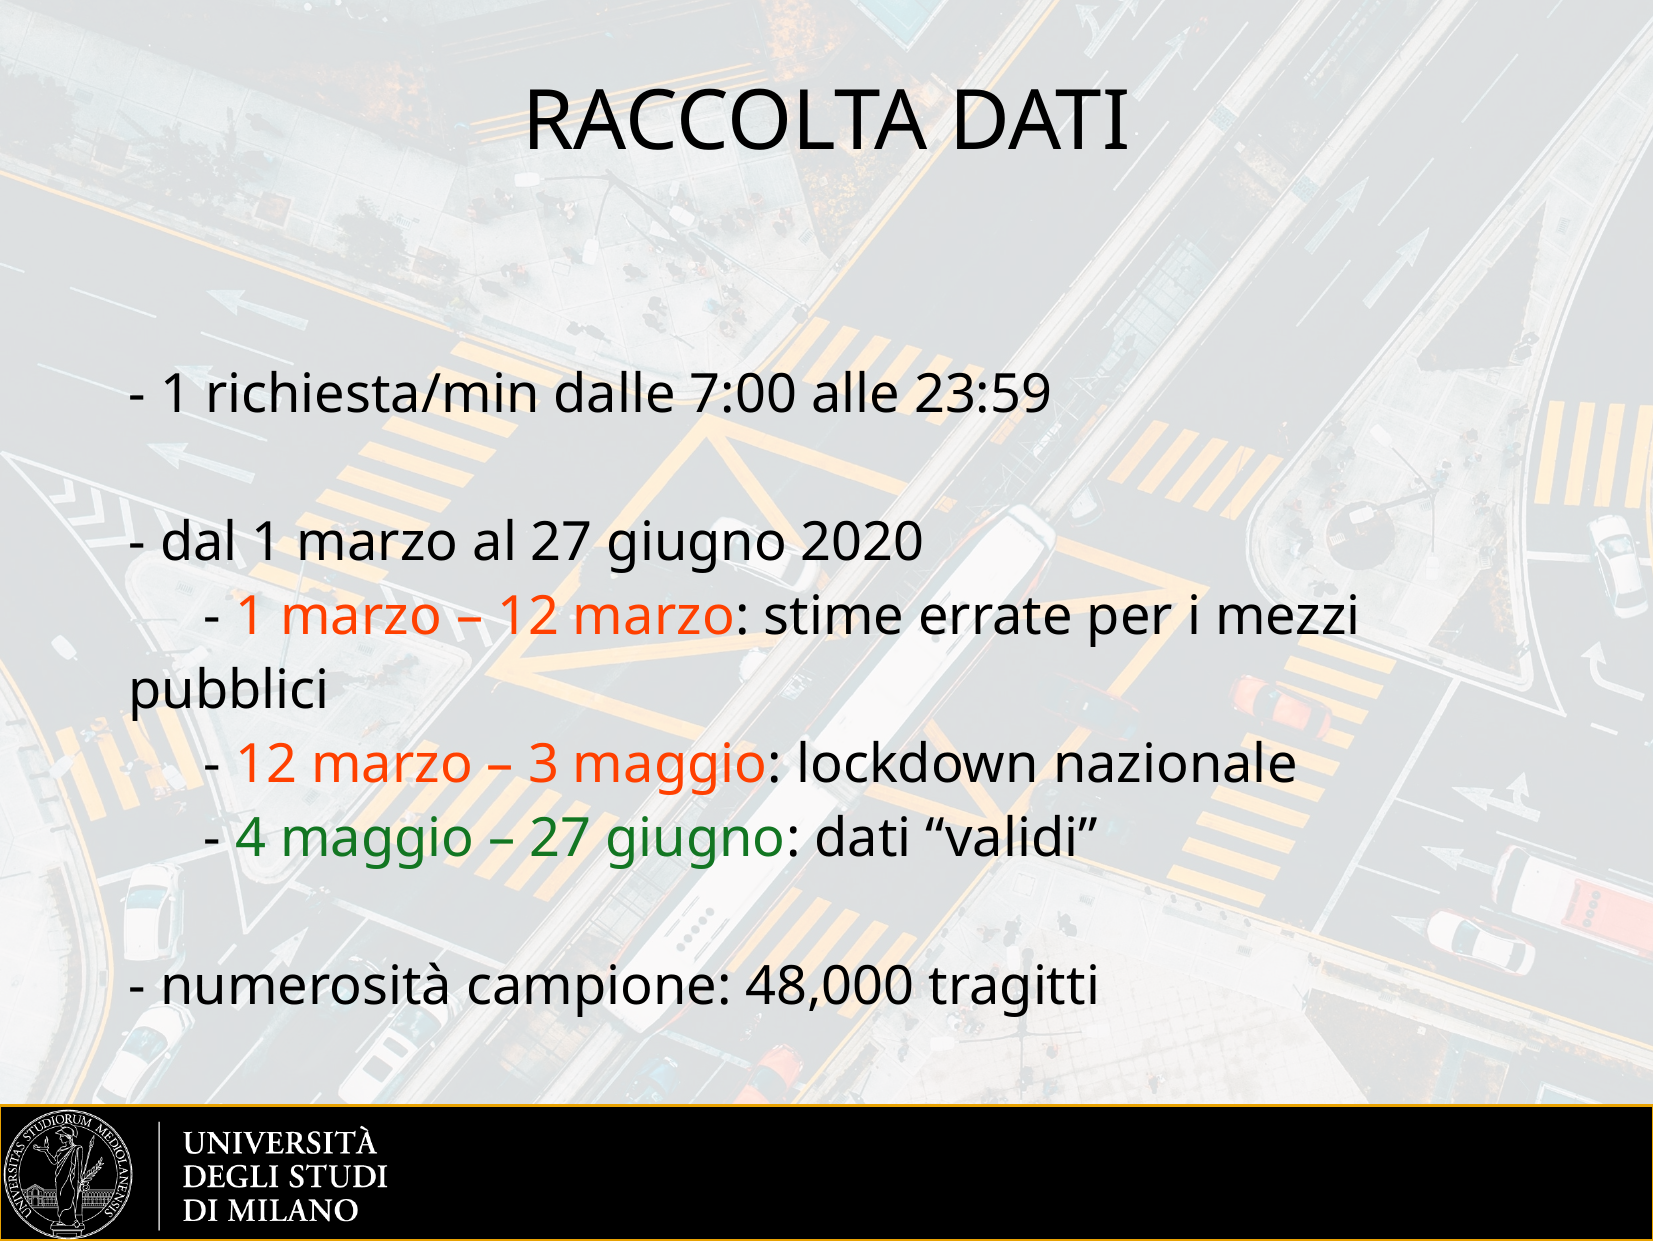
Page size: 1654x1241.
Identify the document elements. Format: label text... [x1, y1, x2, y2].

picture [0, 1106, 391, 1241]
text_box RACCOLTA DATI [397, 53, 1256, 210]
text_box - 1 richiesta/min dalle 7:00 alle 23:59 - dal 1 marzo al 27 giugno 2020 - 1 marzo – 12 marzo: stime errate per i mezzi pubblici - 12 marzo – 3 maggio: lockdown nazionale - 4 maggio – 27 giugno: dati “validi” - numerosità campione: 48,000 tragitti [113, 346, 1539, 934]
text_box [0, 1105, 1653, 1241]
